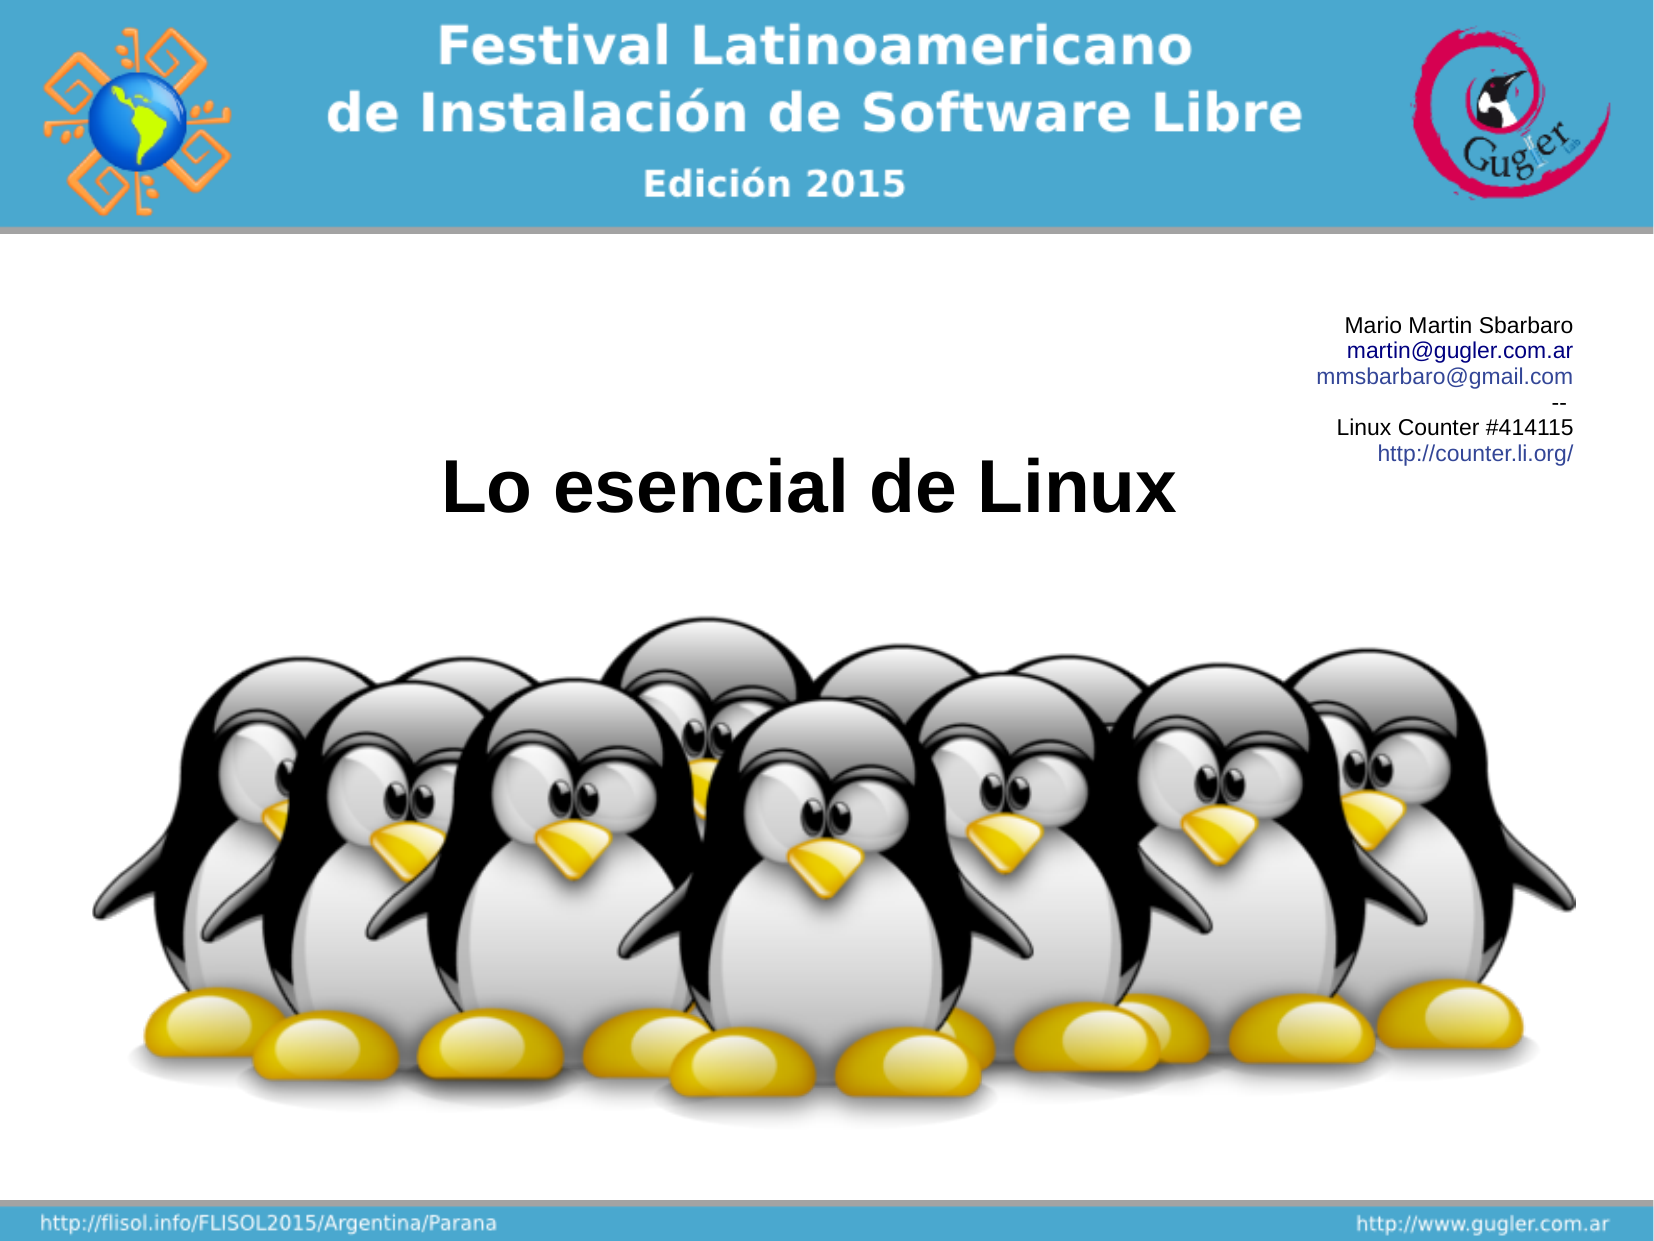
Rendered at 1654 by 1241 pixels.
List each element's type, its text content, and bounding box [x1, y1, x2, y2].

picture [0, 0, 1654, 234]
text_box Lo esencial de Linux [426, 437, 1193, 536]
picture [92, 602, 1576, 1138]
picture [0, 1200, 1654, 1241]
text_box Mario Martin Sbarbaro martin@gugler.com.ar mmsbarbaro@gmail.com -- Linux Counter #414115 http://counter.li.org/ [1301, 305, 1589, 474]
